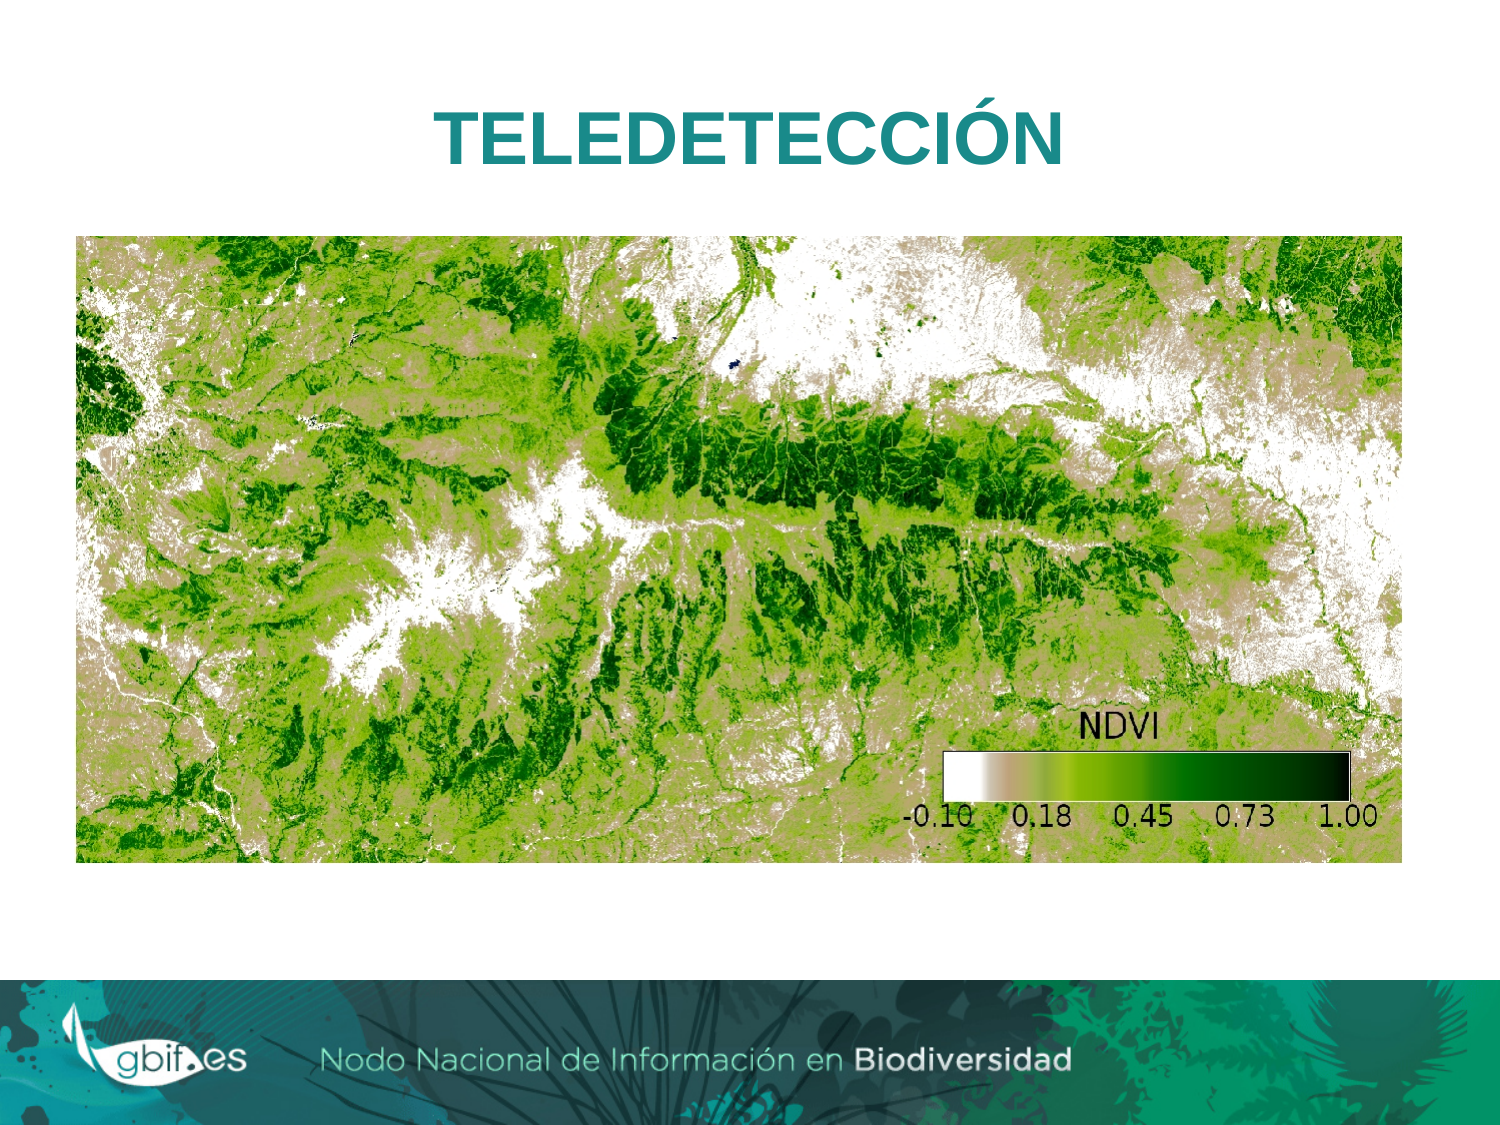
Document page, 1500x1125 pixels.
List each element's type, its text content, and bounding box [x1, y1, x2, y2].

picture [59, 236, 1418, 864]
title TELEDETECCIÓN [112, 68, 1388, 209]
picture [0, 980, 1500, 1125]
